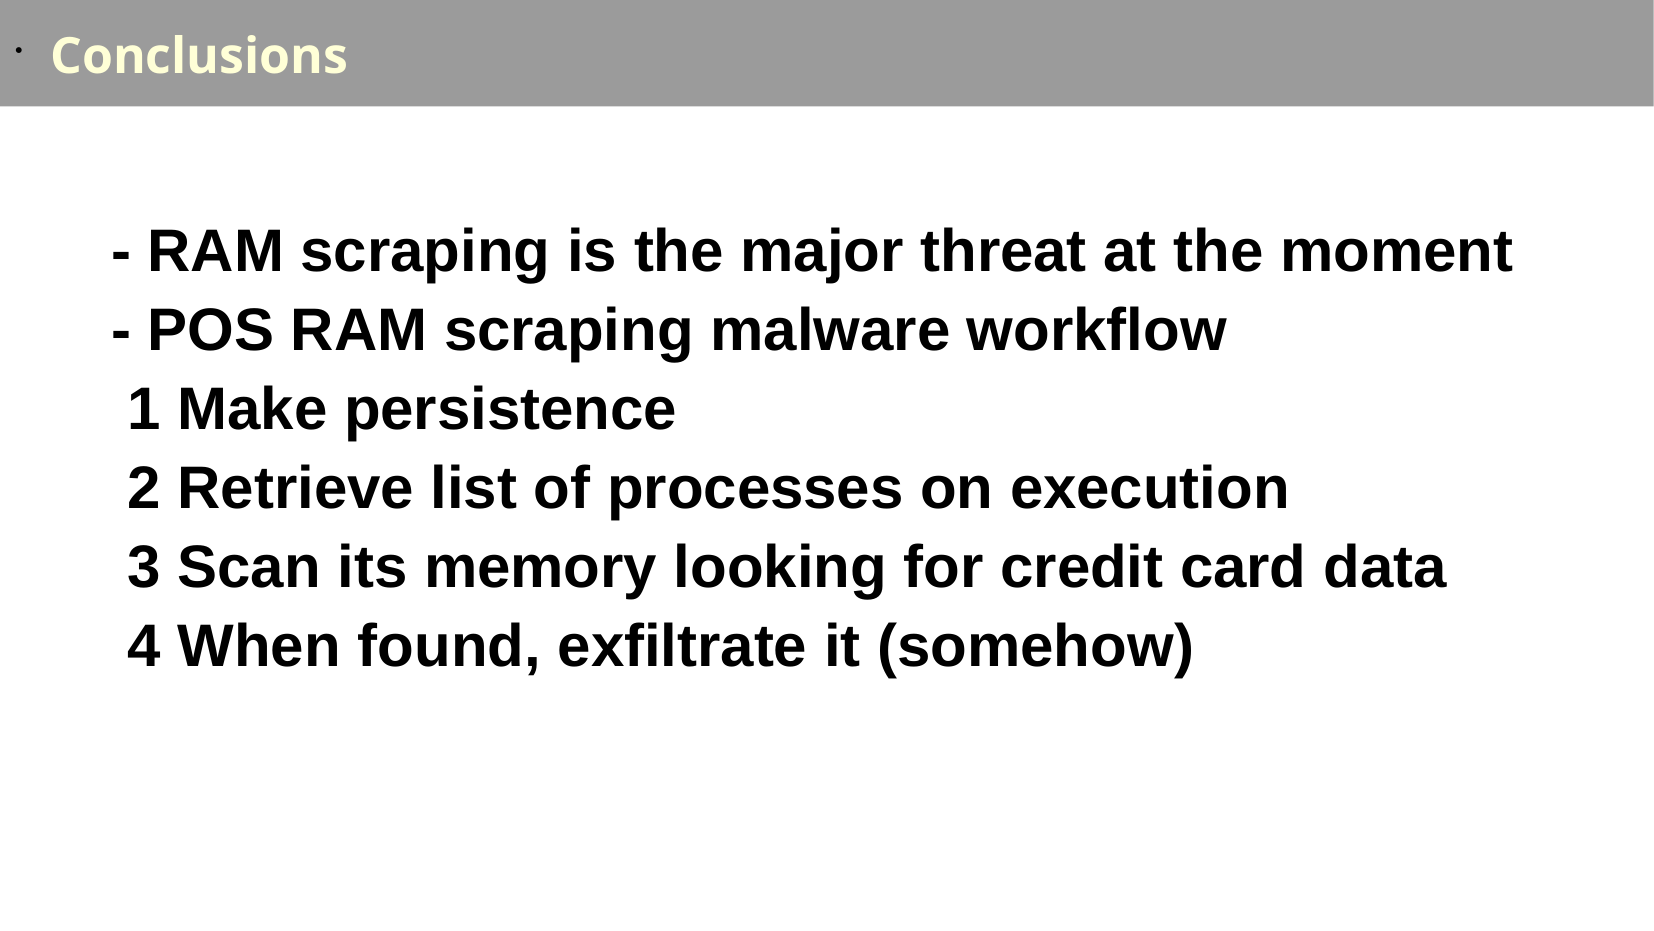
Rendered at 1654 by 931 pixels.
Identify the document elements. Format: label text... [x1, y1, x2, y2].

list - RAM scraping is the major threat at the moment - POS RAM scraping malware workflow 1 Make persistence 2 Retrieve list of processes on execution 3 Scan its memory looking for credit card data 4 When found, exfiltrate it (somehow) [82, 217, 1548, 758]
title Conclusions [0, 0, 1654, 107]
